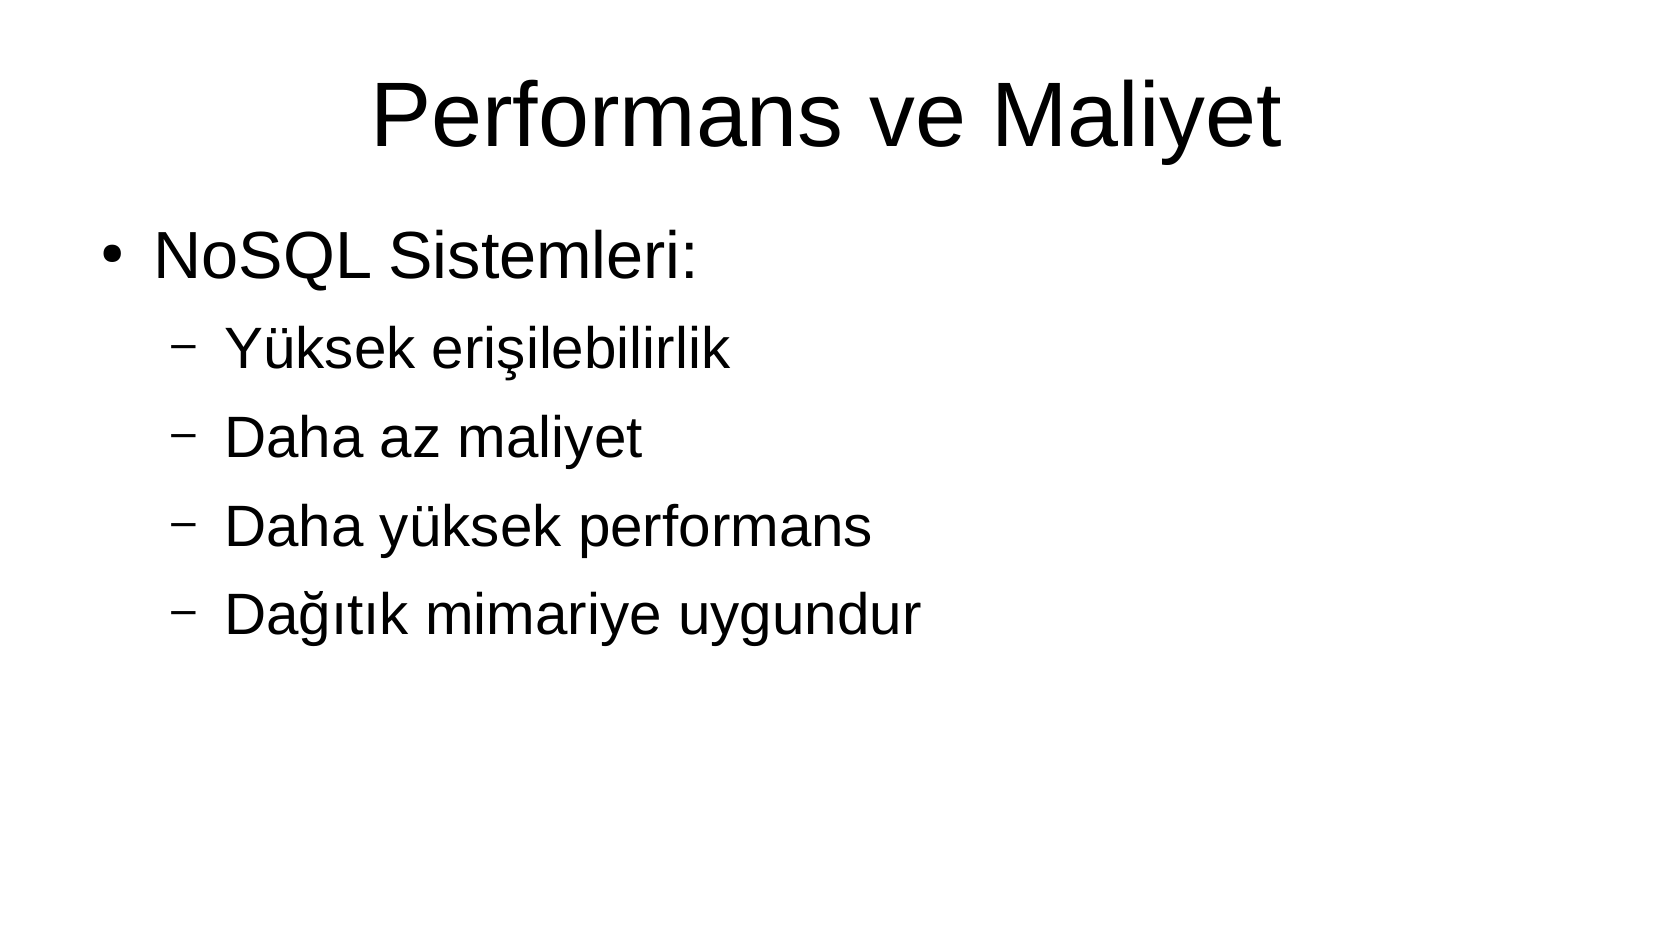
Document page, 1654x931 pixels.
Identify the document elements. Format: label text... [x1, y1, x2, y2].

list NoSQL Sistemleri: Yüksek erişilebilirlik Daha az maliyet Daha yüksek performans Dağıtık mimariye uygundur [82, 217, 1571, 758]
title Performans ve Maliyet [82, 37, 1571, 193]
